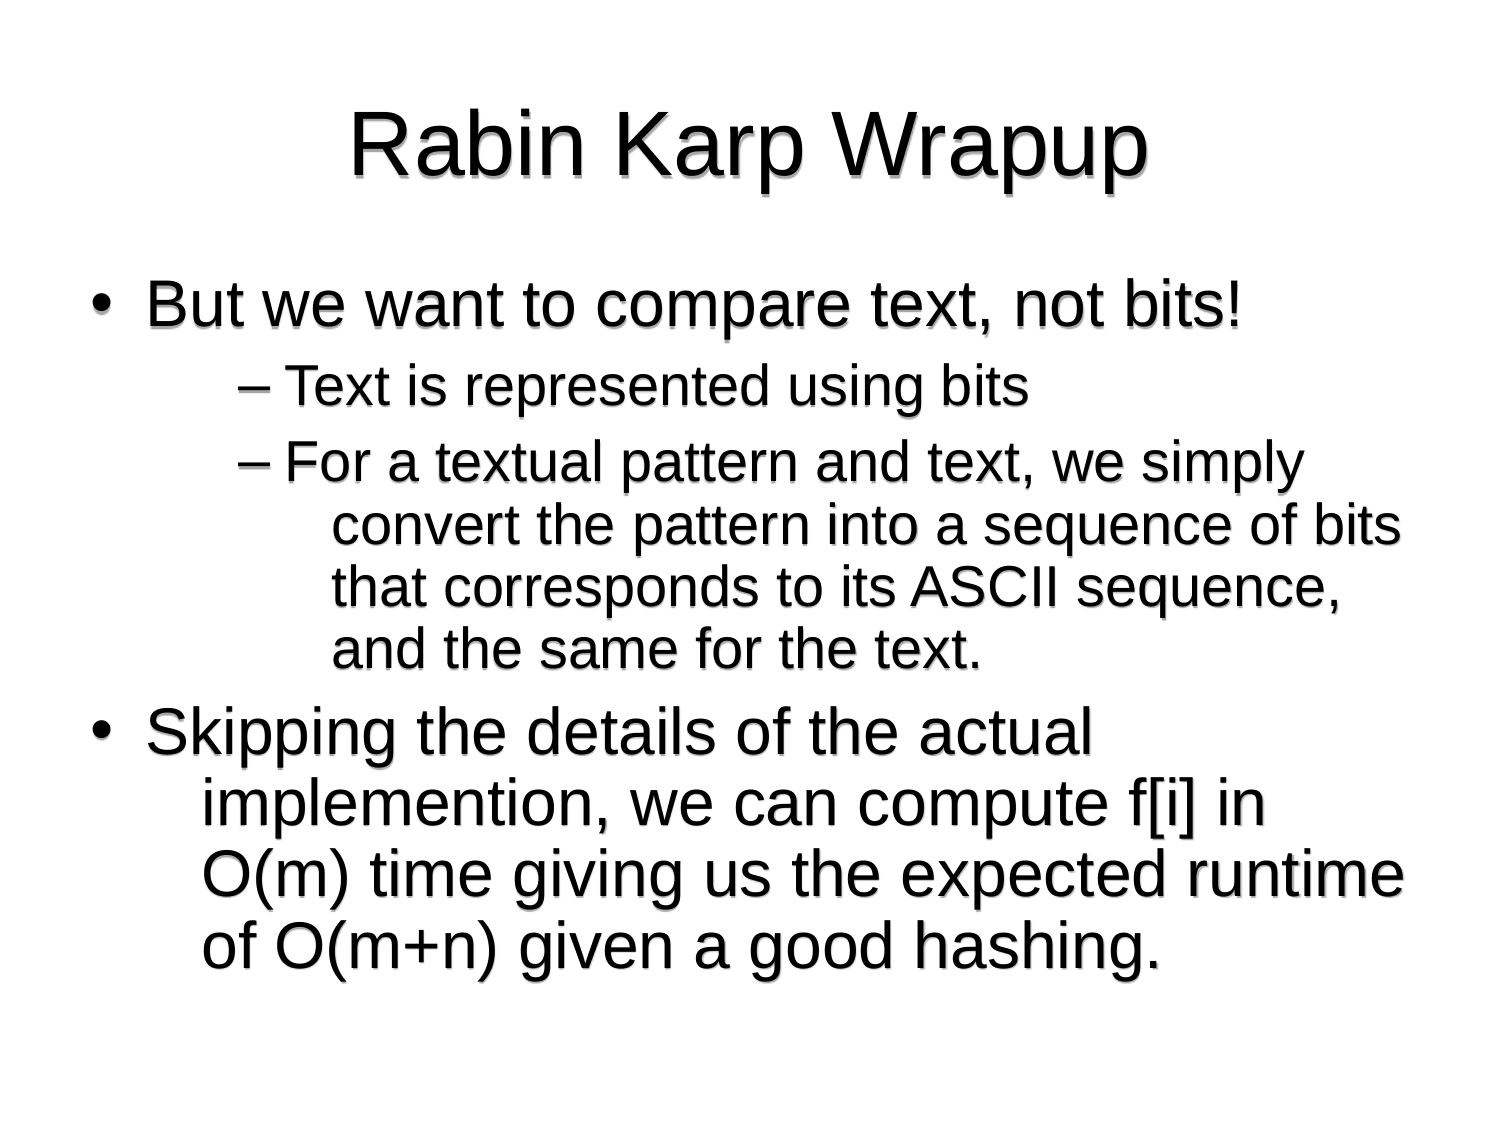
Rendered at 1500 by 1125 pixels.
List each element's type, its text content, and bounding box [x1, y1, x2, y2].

list But we want to compare text, not bits! Text is represented using bits For a textual pattern and text, we simply convert the pattern into a sequence of bits that corresponds to its ASCII sequence, and the same for the text. Skipping the details of the actual implemention, we can compute f[i] in O(m) time giving us the expected runtime of O(m+n) given a good hashing. [75, 262, 1426, 1005]
title Rabin Karp Wrapup [75, 45, 1426, 233]
